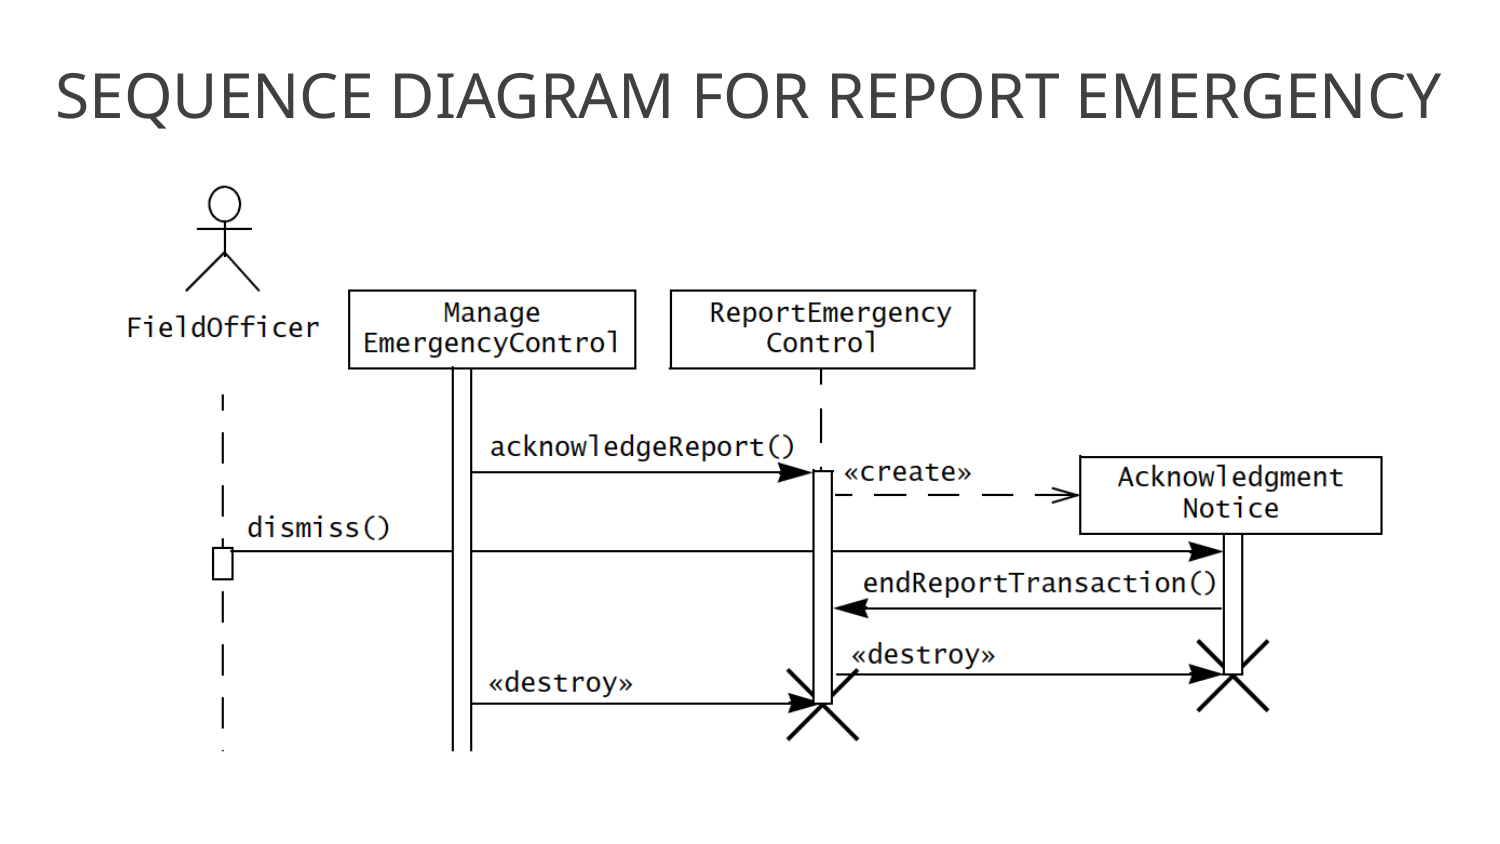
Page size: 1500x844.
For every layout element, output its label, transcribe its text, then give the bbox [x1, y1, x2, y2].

picture [117, 163, 1401, 774]
title sequence diagram for report emergency [30, 23, 1467, 164]
